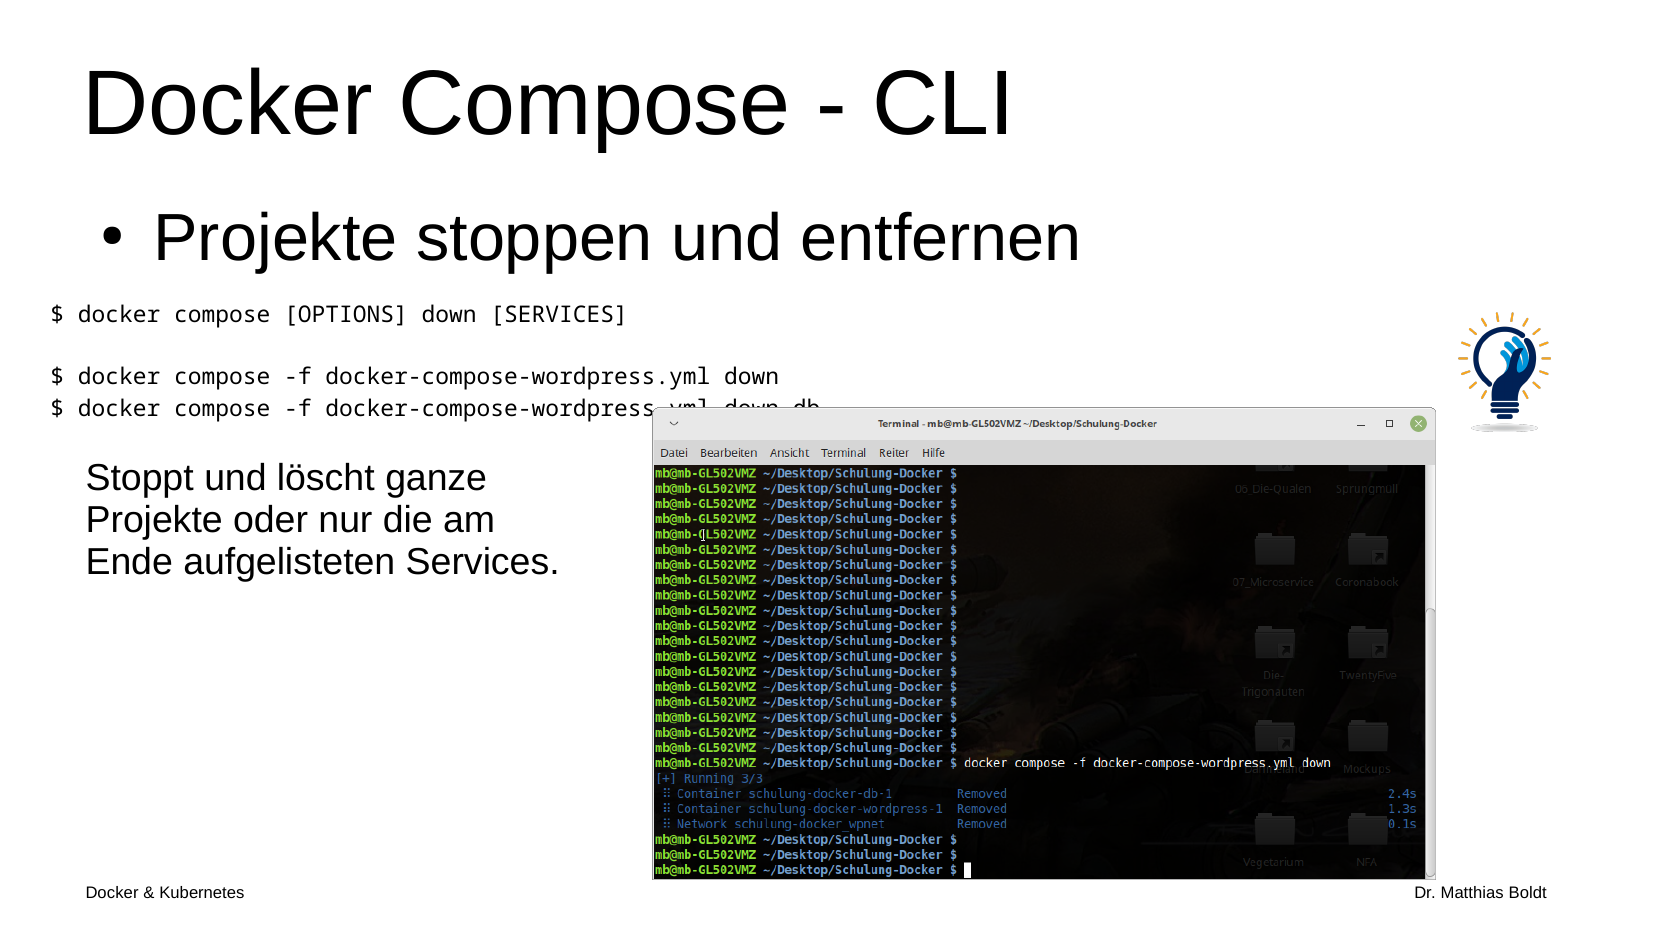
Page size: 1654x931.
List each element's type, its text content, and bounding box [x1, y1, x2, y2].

picture [1458, 312, 1551, 432]
text_box Docker & Kubernetes Dr. Matthias Boldt [70, 875, 1563, 910]
list Projekte stoppen und entfernen [82, 199, 1453, 367]
text_box Stoppt und löscht ganze Projekte oder nur die am Ende aufgelisteten Services. [70, 448, 591, 800]
title Docker Compose - CLI [82, 25, 1571, 181]
picture [652, 407, 1436, 880]
text_box $ docker compose [OPTIONS] down [SERVICES] $ docker compose -f docker-compose-wordpress.yml down $ docker compose -f docker-compose-wordpress.yml down db [35, 290, 1394, 411]
